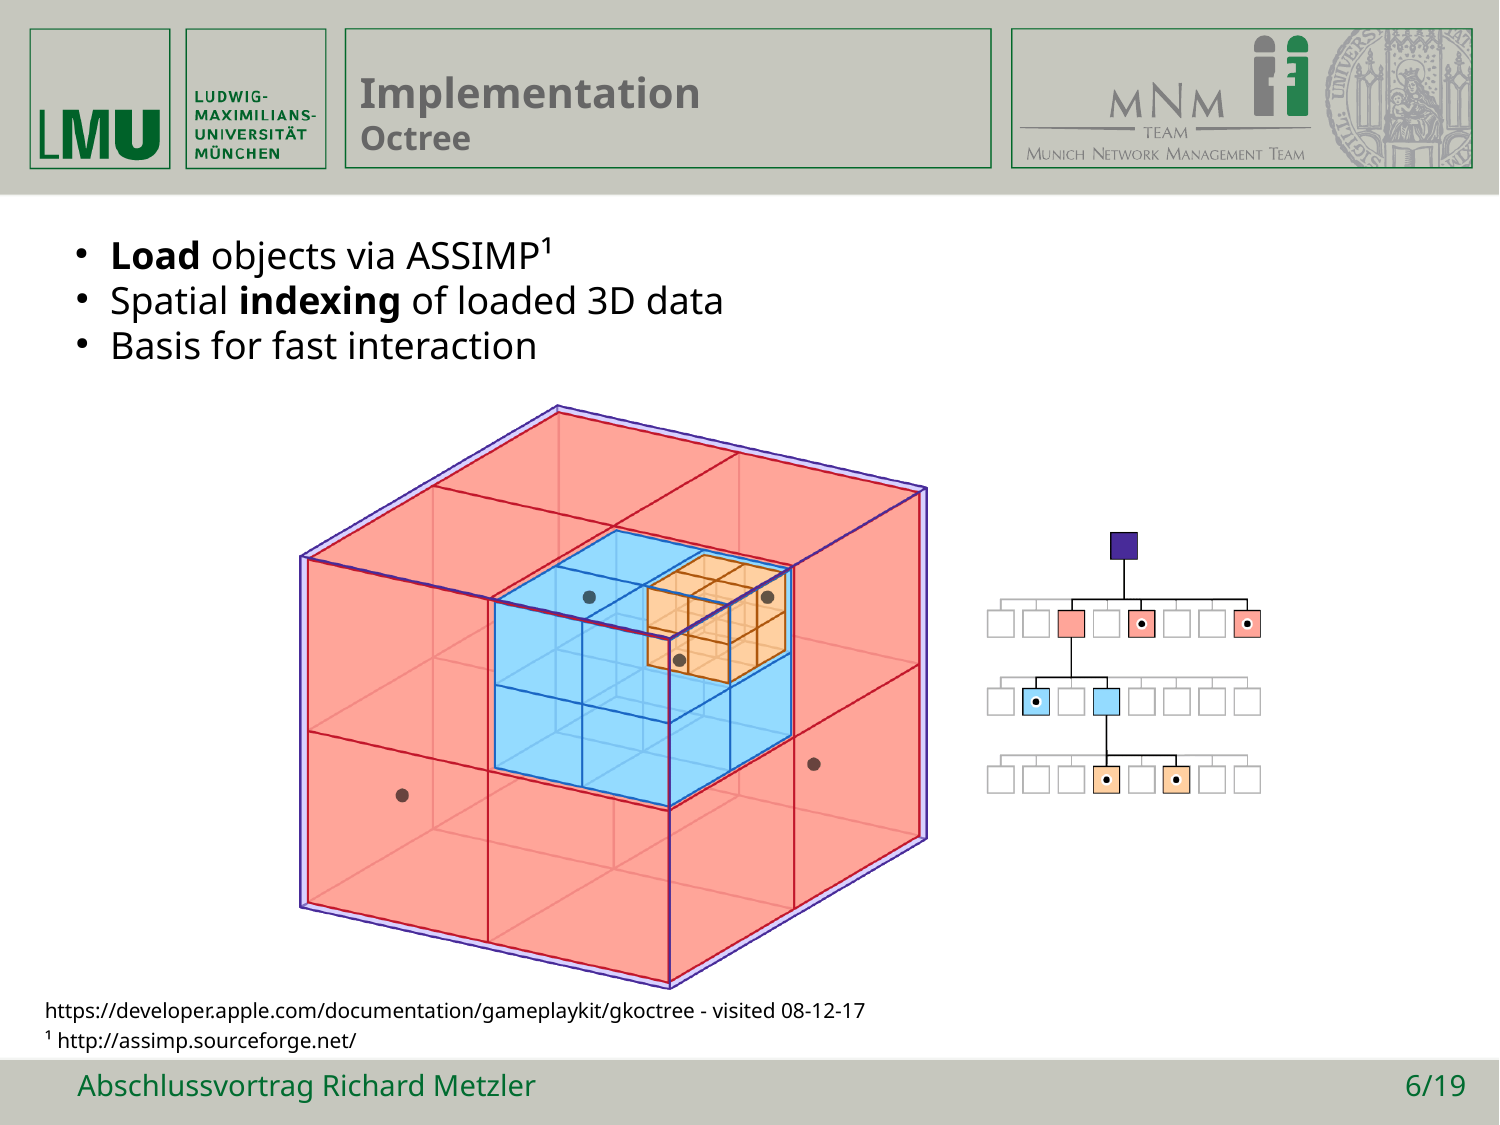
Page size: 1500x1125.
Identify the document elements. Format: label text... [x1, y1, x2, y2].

text_box Load objects via ASSIMP¹ Spatial indexing of loaded 3D data Basis for fast interaction [60, 224, 1456, 661]
text_box Implementation Octree [345, 59, 986, 165]
picture [299, 404, 1261, 990]
text_box 6/19 [1409, 1085, 1418, 1094]
text_box https://developer.apple.com/documentation/gameplaykit/gkoctree - visited 08-12-17 [30, 990, 1425, 1020]
text_box 6/19 [1320, 1059, 1482, 1107]
picture [0, 1058, 1499, 1125]
text_box ¹ http://assimp.sourceforge.net/ [30, 1020, 1425, 1081]
text_box Abschlussvortrag Richard Metzler [62, 1081, 1245, 1107]
picture [0, 0, 1499, 196]
